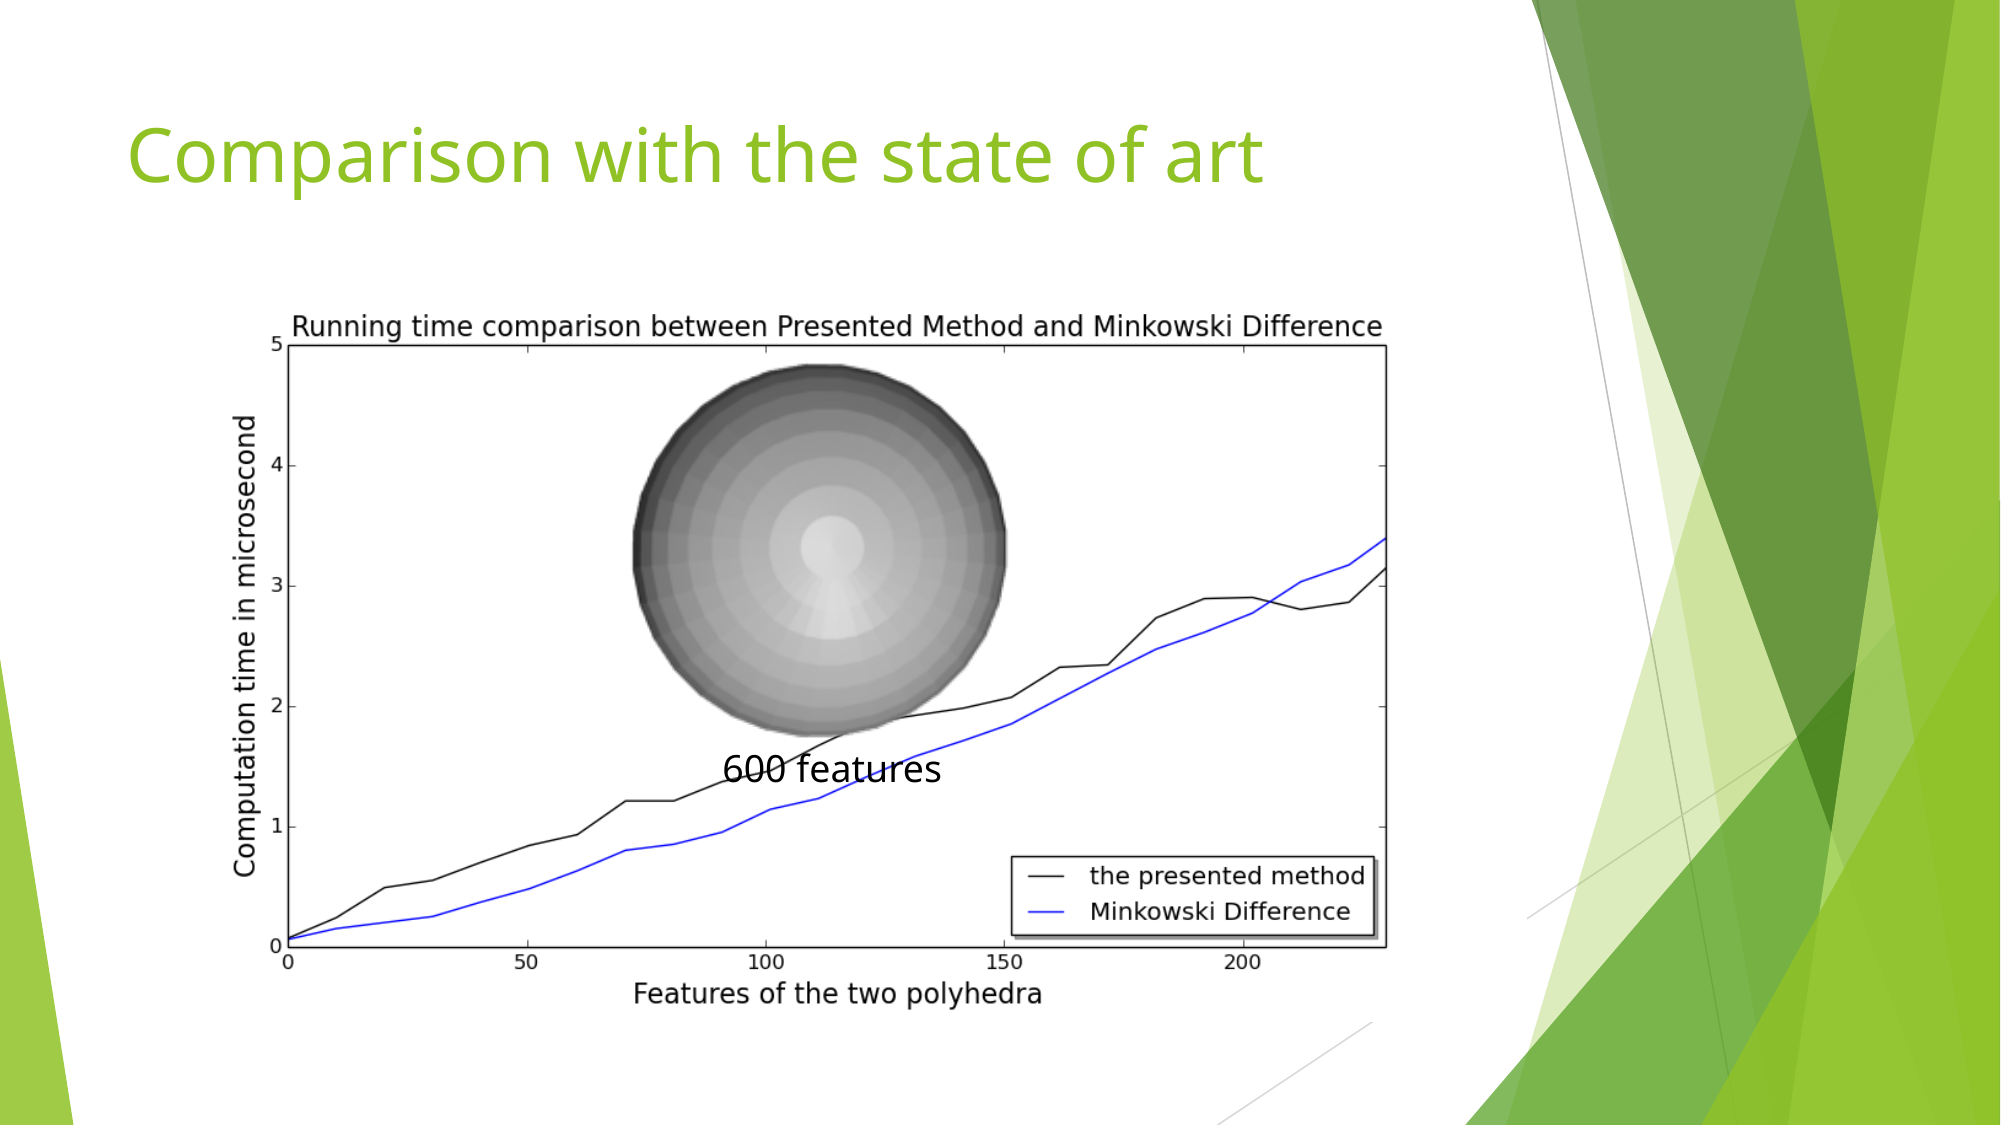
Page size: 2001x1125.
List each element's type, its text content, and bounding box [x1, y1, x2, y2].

title Comparison with the state of art [111, 99, 1522, 270]
picture [83, 262, 1527, 1022]
text_box 600 features [630, 735, 1036, 903]
